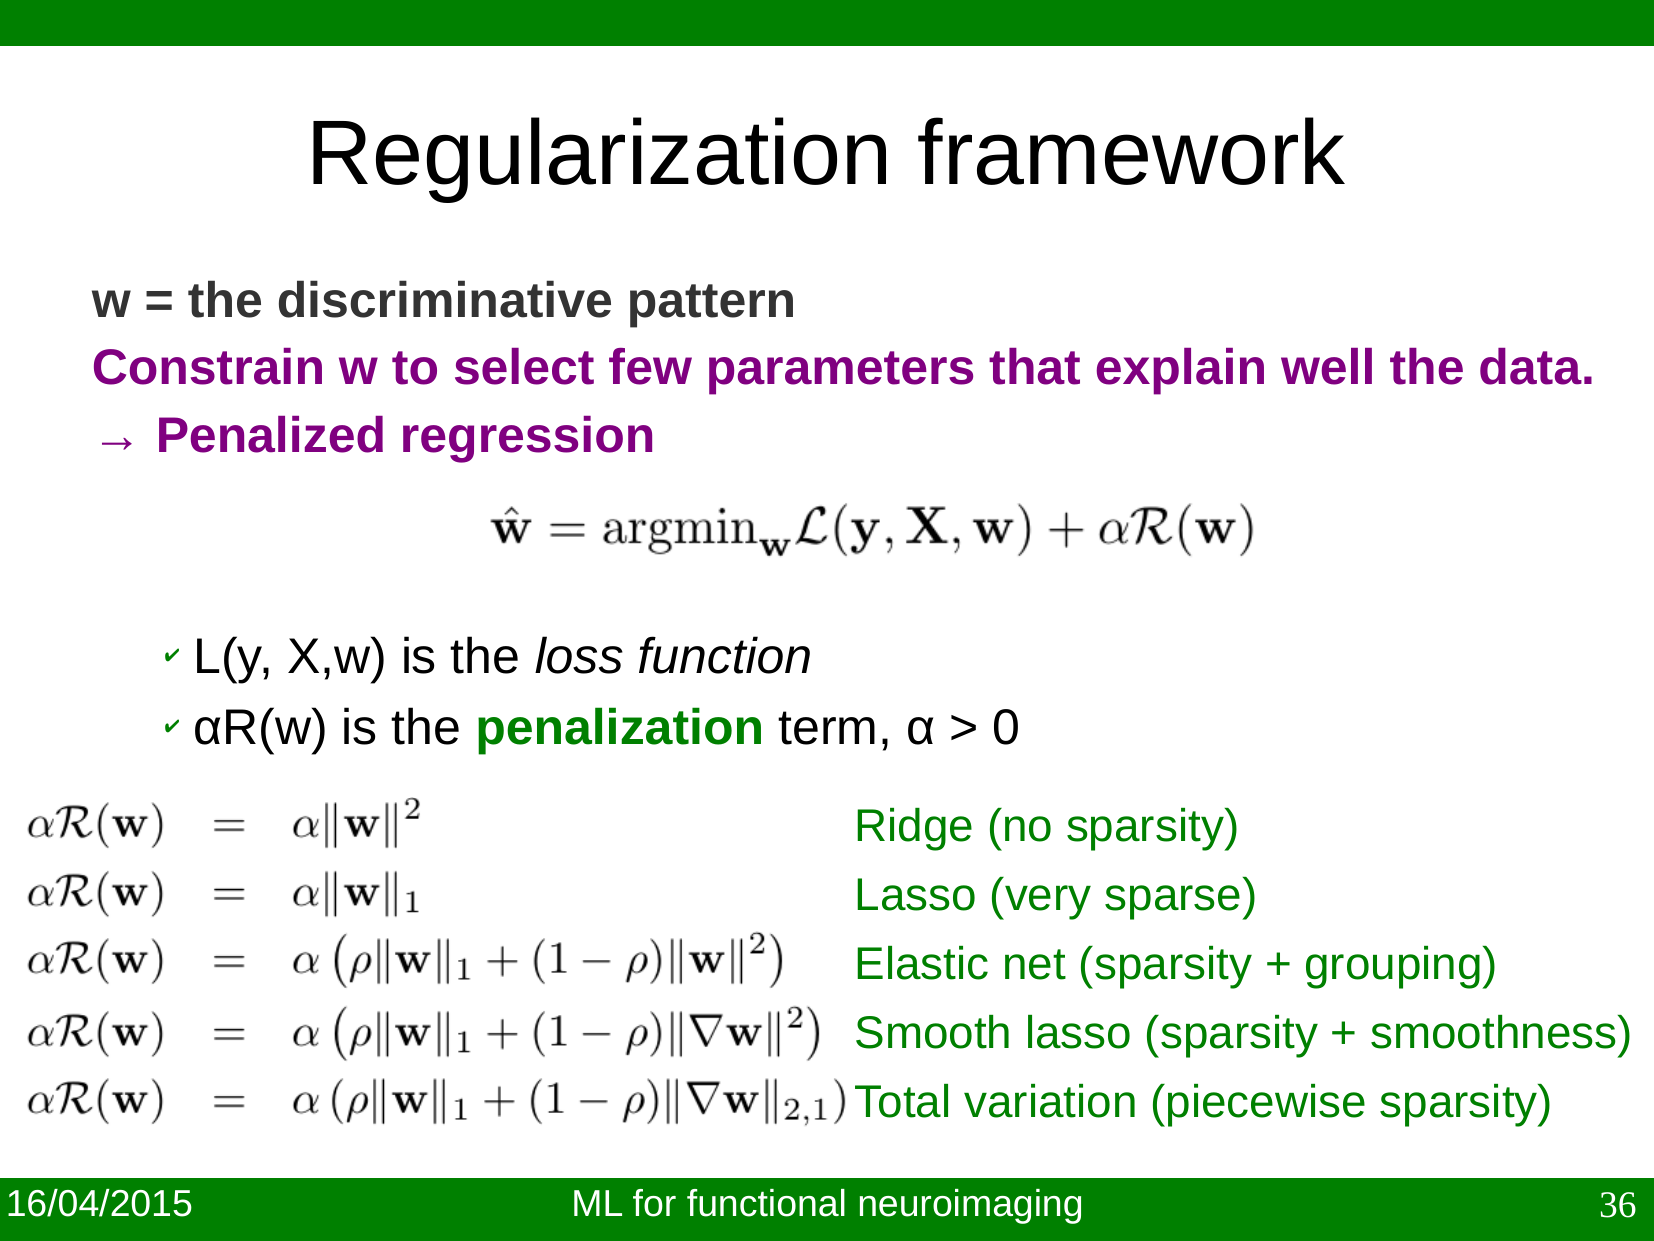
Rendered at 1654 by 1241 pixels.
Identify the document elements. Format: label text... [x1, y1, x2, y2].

title Regularization framework [82, 56, 1571, 250]
picture [480, 494, 1258, 564]
picture [25, 797, 840, 1128]
text_box w = the discriminative pattern Constrain w to select few parameters that explain well the data. → Penalized regression [77, 264, 1619, 472]
text_box Ridge (no sparsity) Lasso (very sparse) Elastic net (sparsity + grouping) Smooth lasso (sparsity + smoothness) Total variation (piecewise sparsity) [840, 792, 1649, 1135]
text_box L(y, X,w) is the loss function αR(w) is the penalization term, α > 0 [150, 621, 1630, 797]
